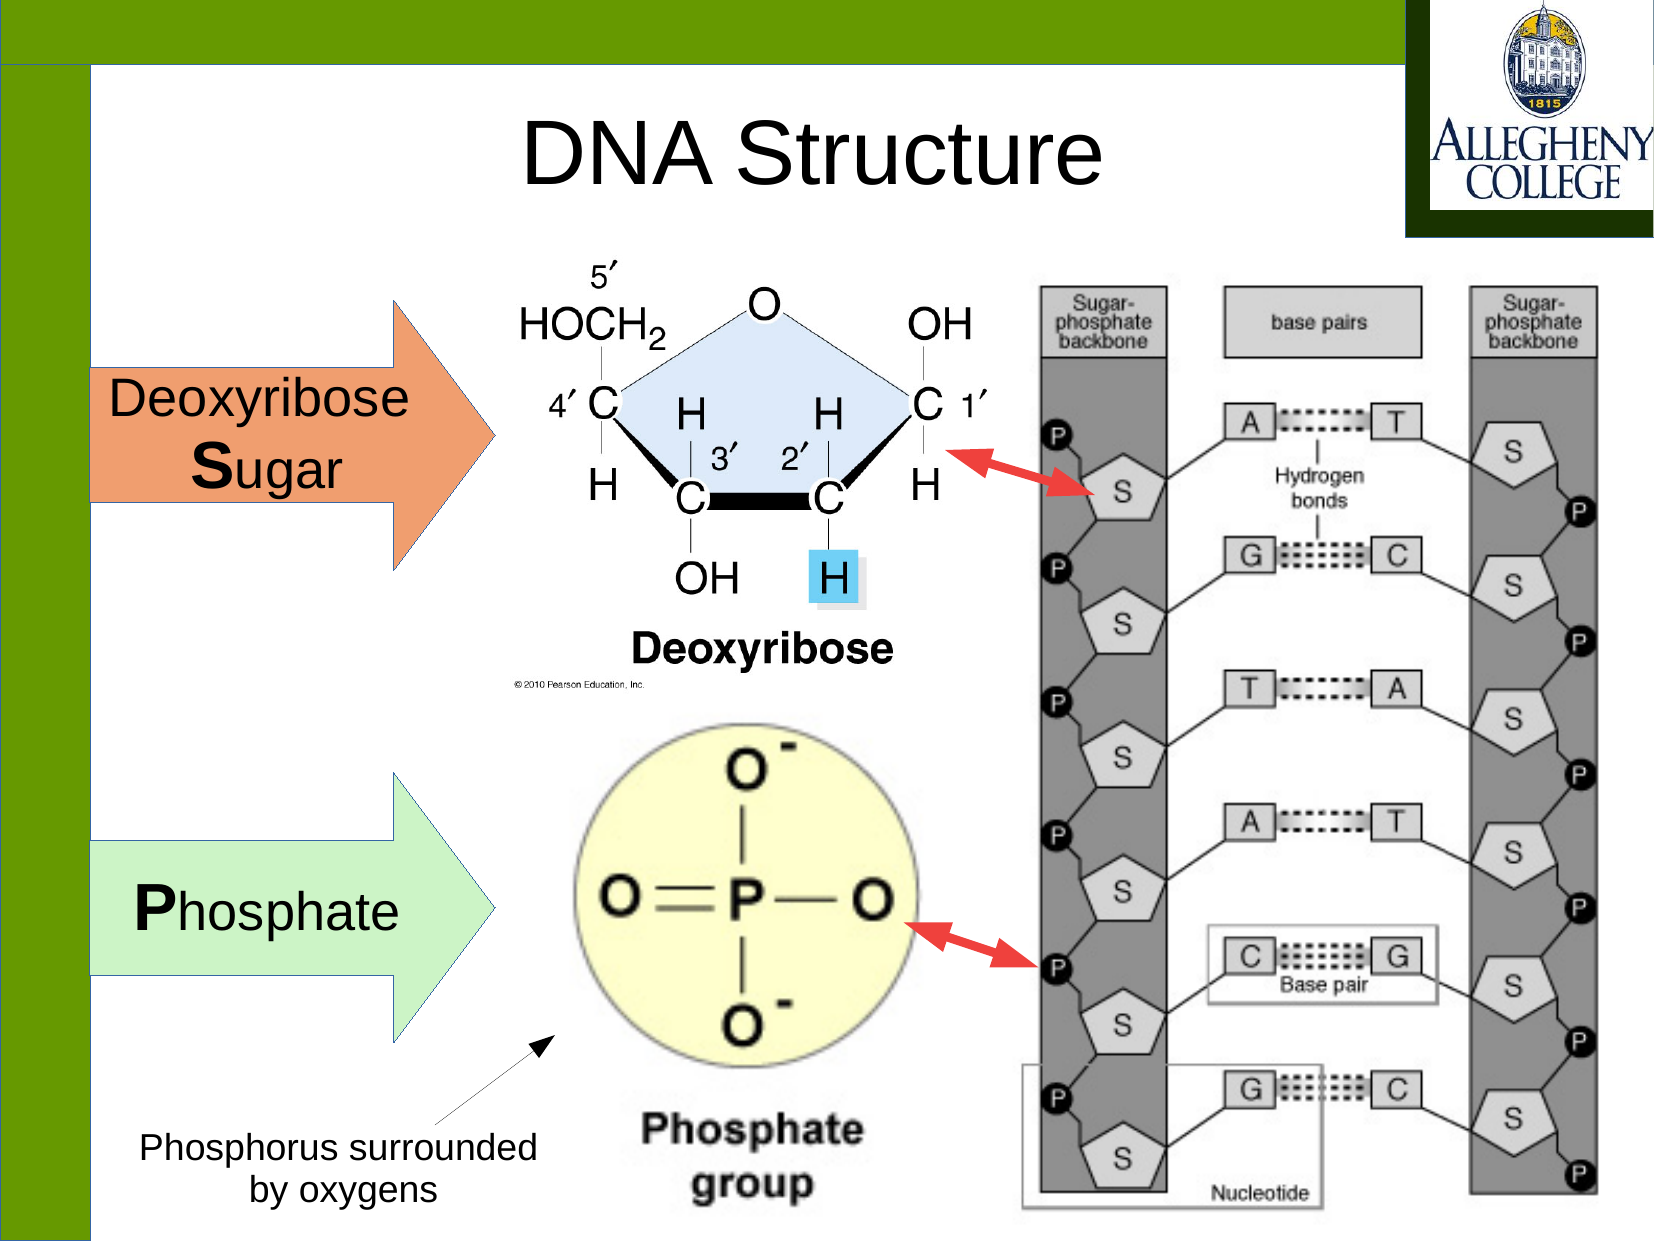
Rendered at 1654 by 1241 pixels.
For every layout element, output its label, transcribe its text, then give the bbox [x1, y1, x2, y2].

picture [1430, 0, 1654, 210]
text_box Deoxyribose Sugar [89, 300, 496, 571]
title DNA Structure [112, 65, 1405, 257]
text_box [0, 0, 1654, 1241]
picture [510, 233, 1639, 1241]
picture [543, 699, 945, 1241]
text_box Phosphorus surrounded by oxygens [124, 1119, 565, 1218]
text_box Phosphate [89, 772, 496, 1043]
